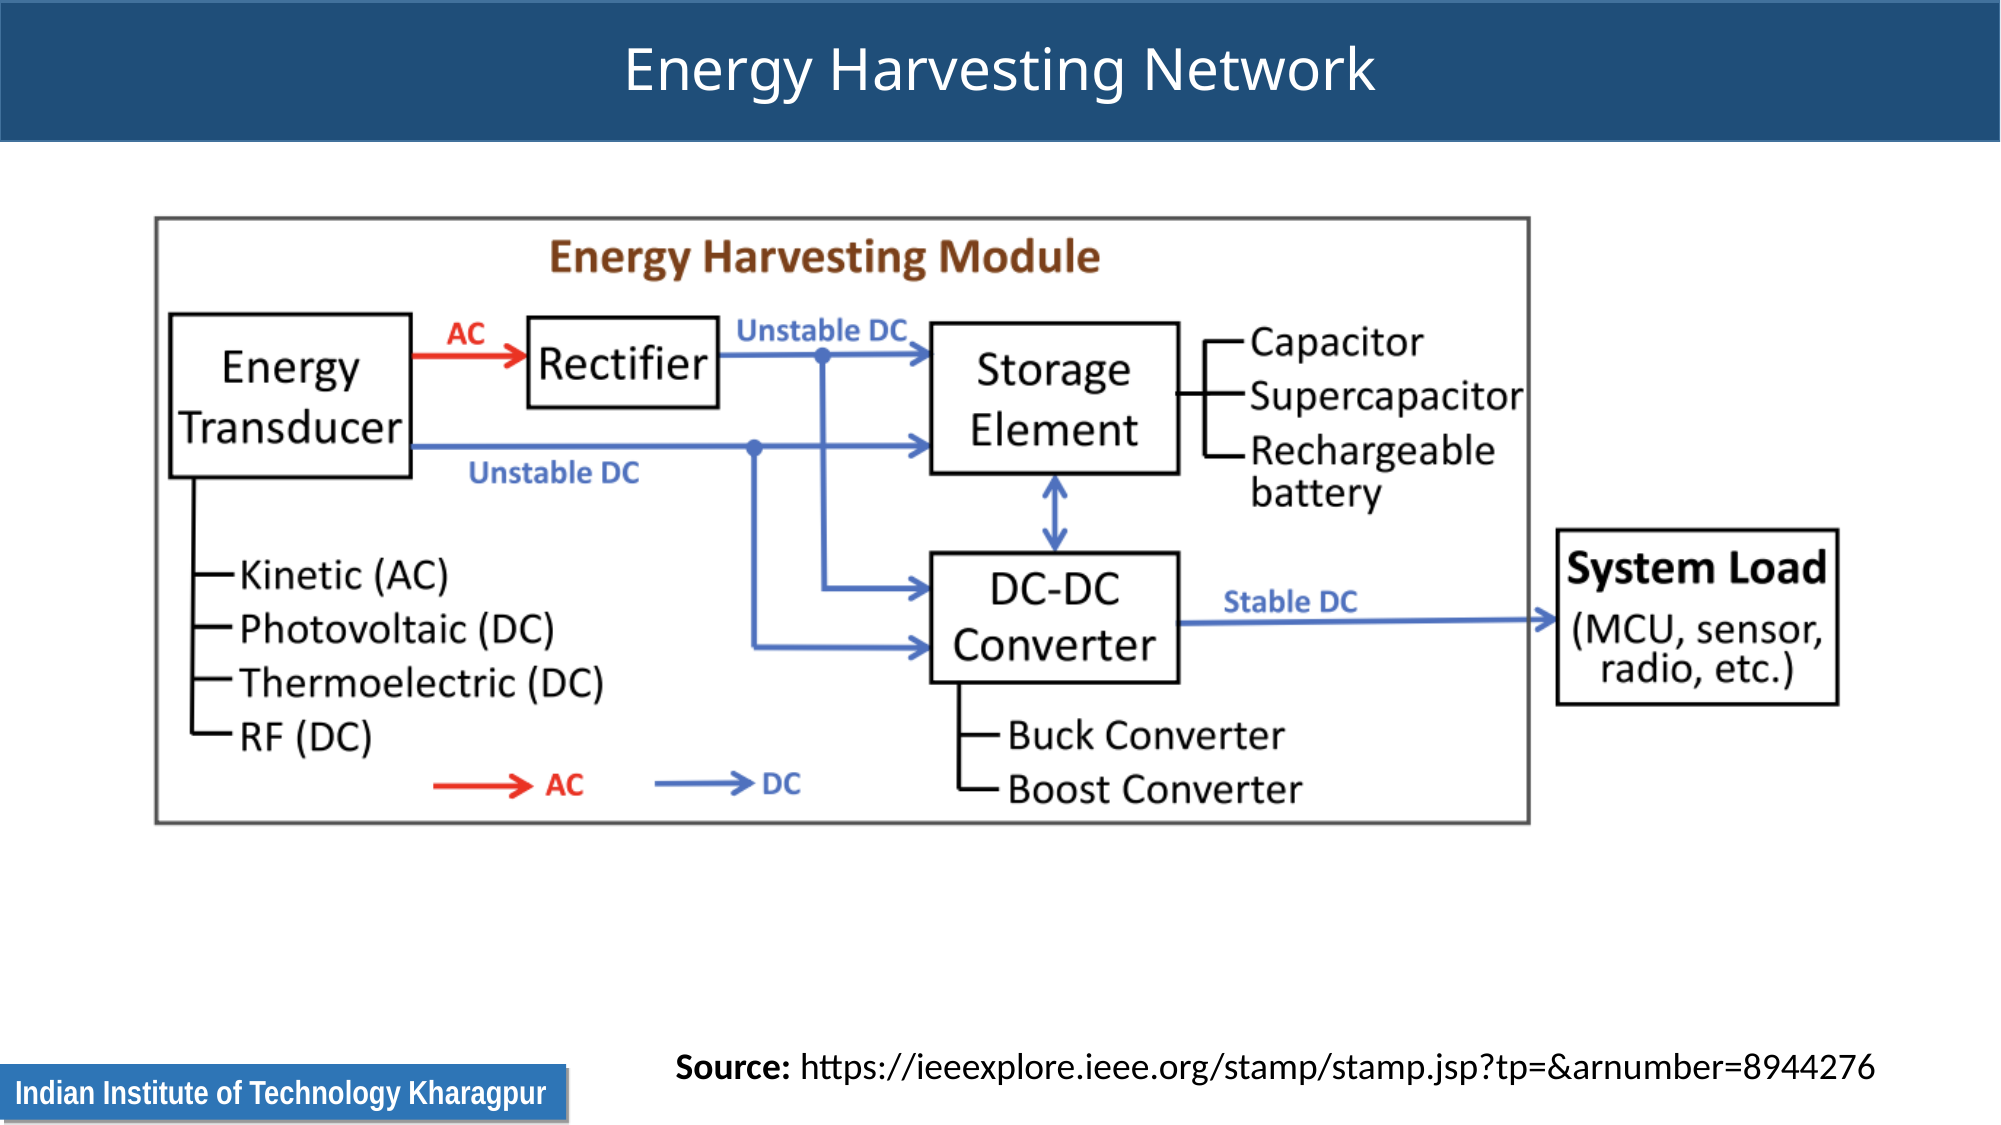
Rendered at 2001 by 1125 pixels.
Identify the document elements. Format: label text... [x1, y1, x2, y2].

title Energy Harvesting Network [0, 1, 2000, 141]
text_box Source: https://ieeexplore.ieee.org/stamp/stamp.jsp?tp=&arnumber=8944276 [660, 1034, 1945, 1096]
picture [139, 200, 1862, 844]
